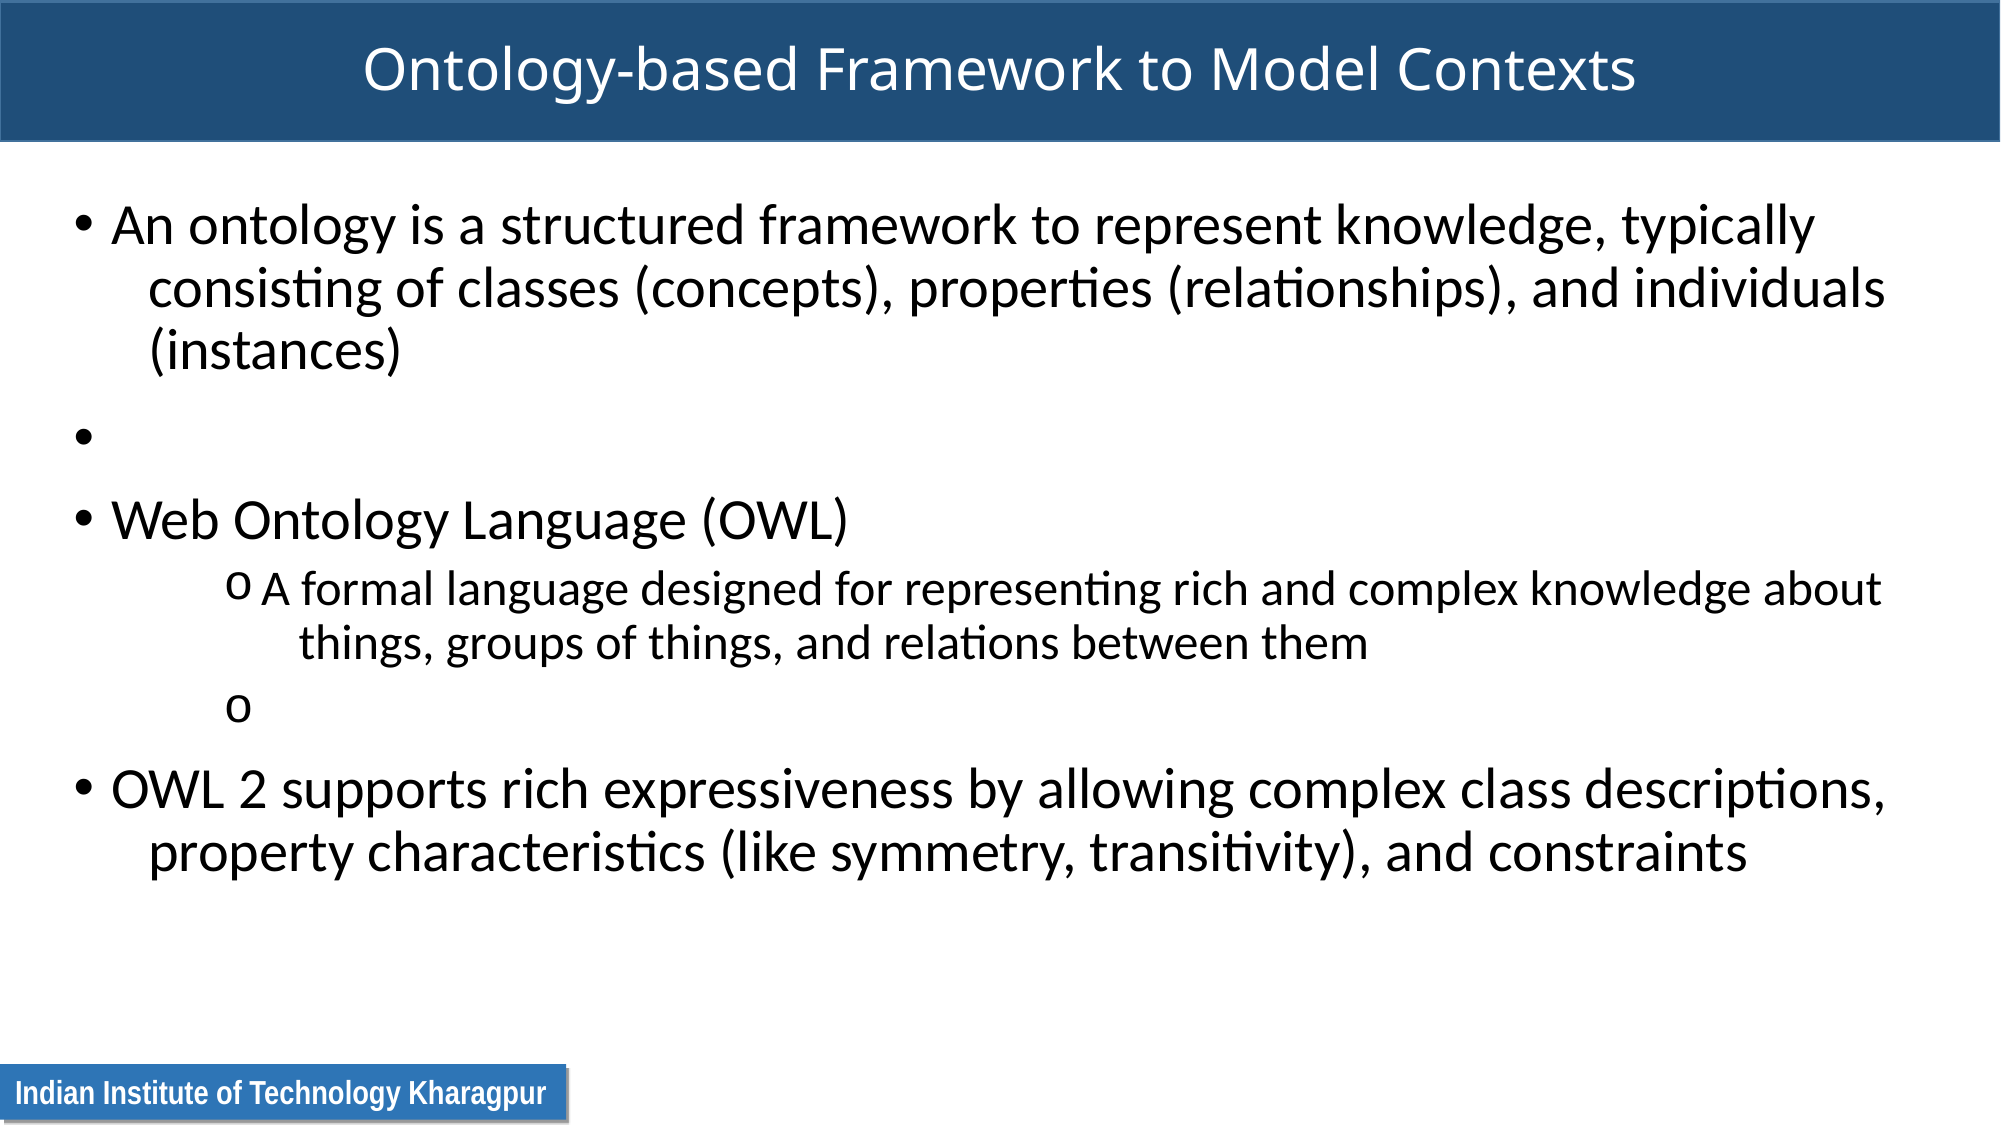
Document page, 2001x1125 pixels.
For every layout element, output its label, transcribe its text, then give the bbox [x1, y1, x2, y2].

title Ontology-based Framework to Model Contexts [0, 1, 2000, 141]
list An ontology is a structured framework to represent knowledge, typically consisting of classes (concepts), properties (relationships), and individuals (instances) Web Ontology Language (OWL) A formal language designed for representing rich and complex knowledge about things, groups of things, and relations between them OWL 2 supports rich expressiveness by allowing complex class descriptions, property characteristics (like symmetry, transitivity), and constraints [58, 186, 1954, 1065]
